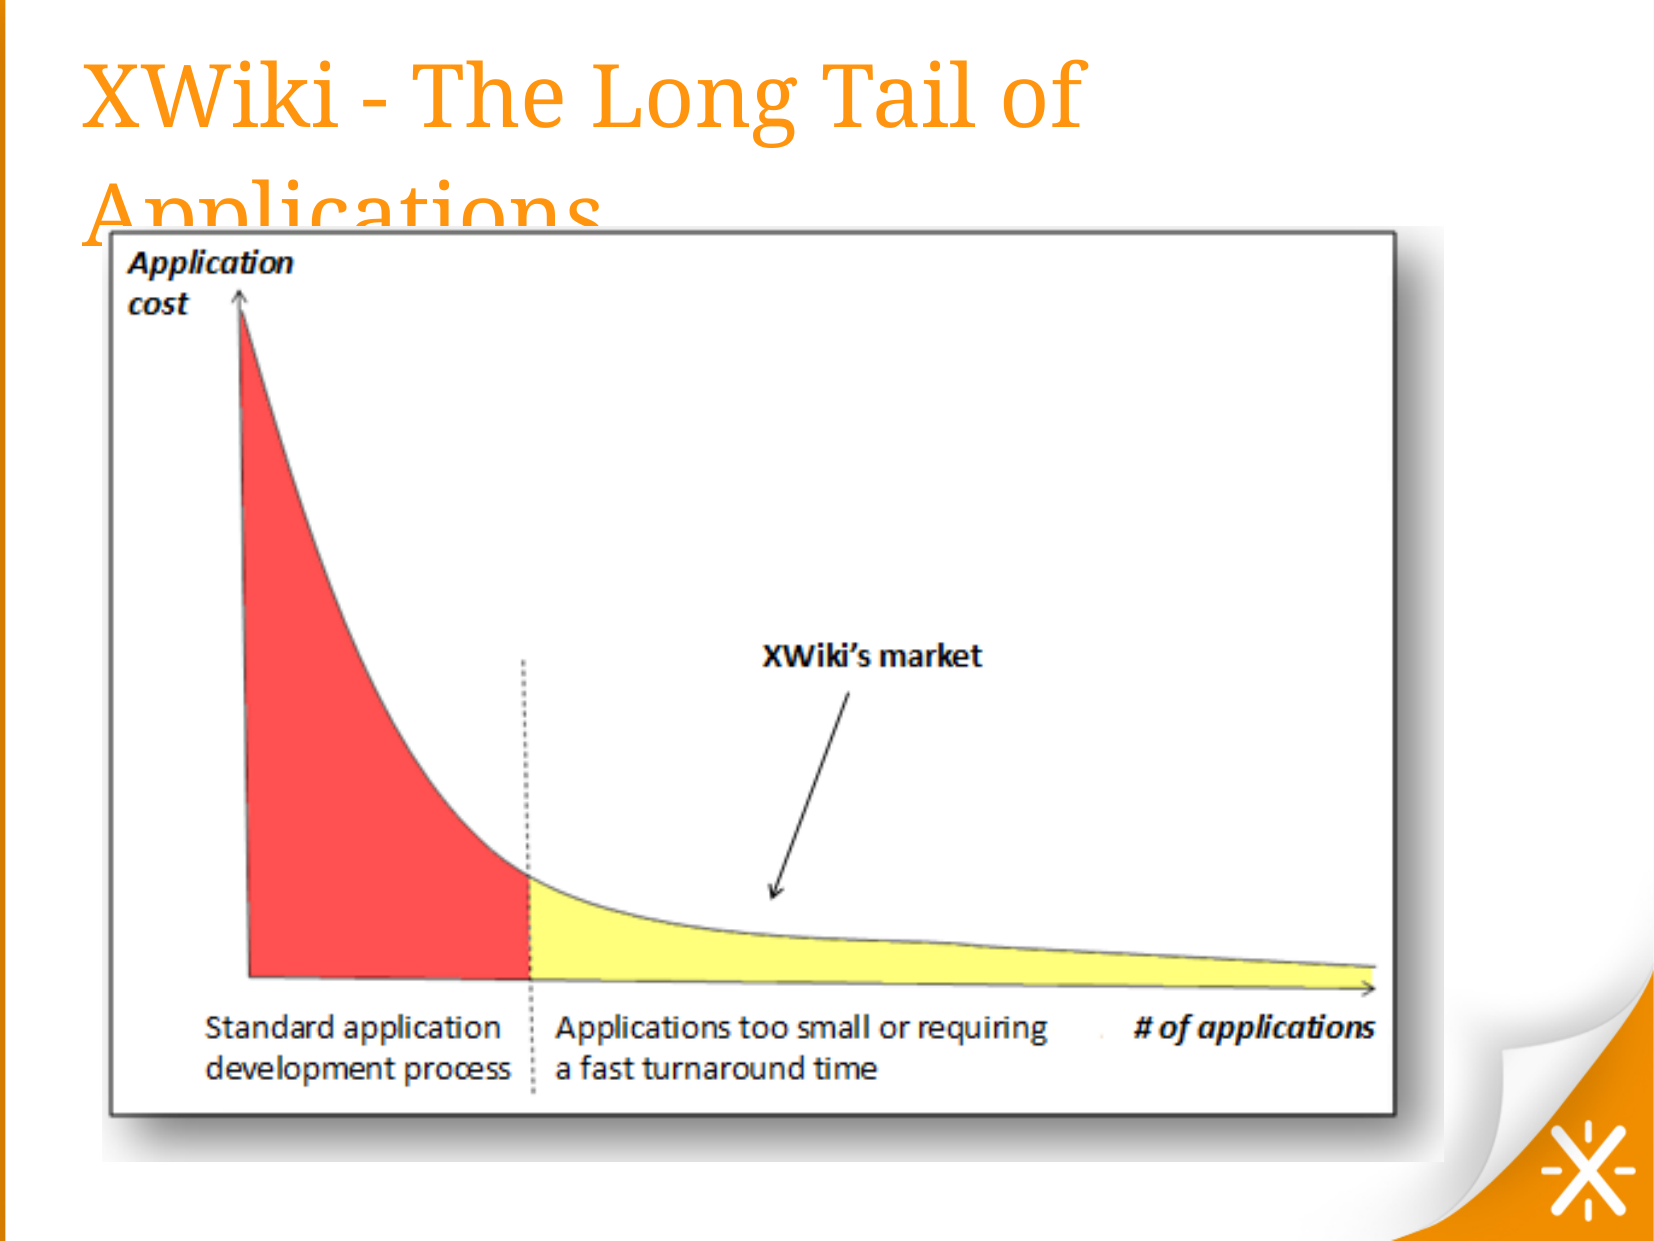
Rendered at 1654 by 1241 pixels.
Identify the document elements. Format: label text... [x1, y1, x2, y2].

title XWiki - The Long Tail of Applications [82, 49, 1571, 257]
picture [0, 0, 1654, 1241]
